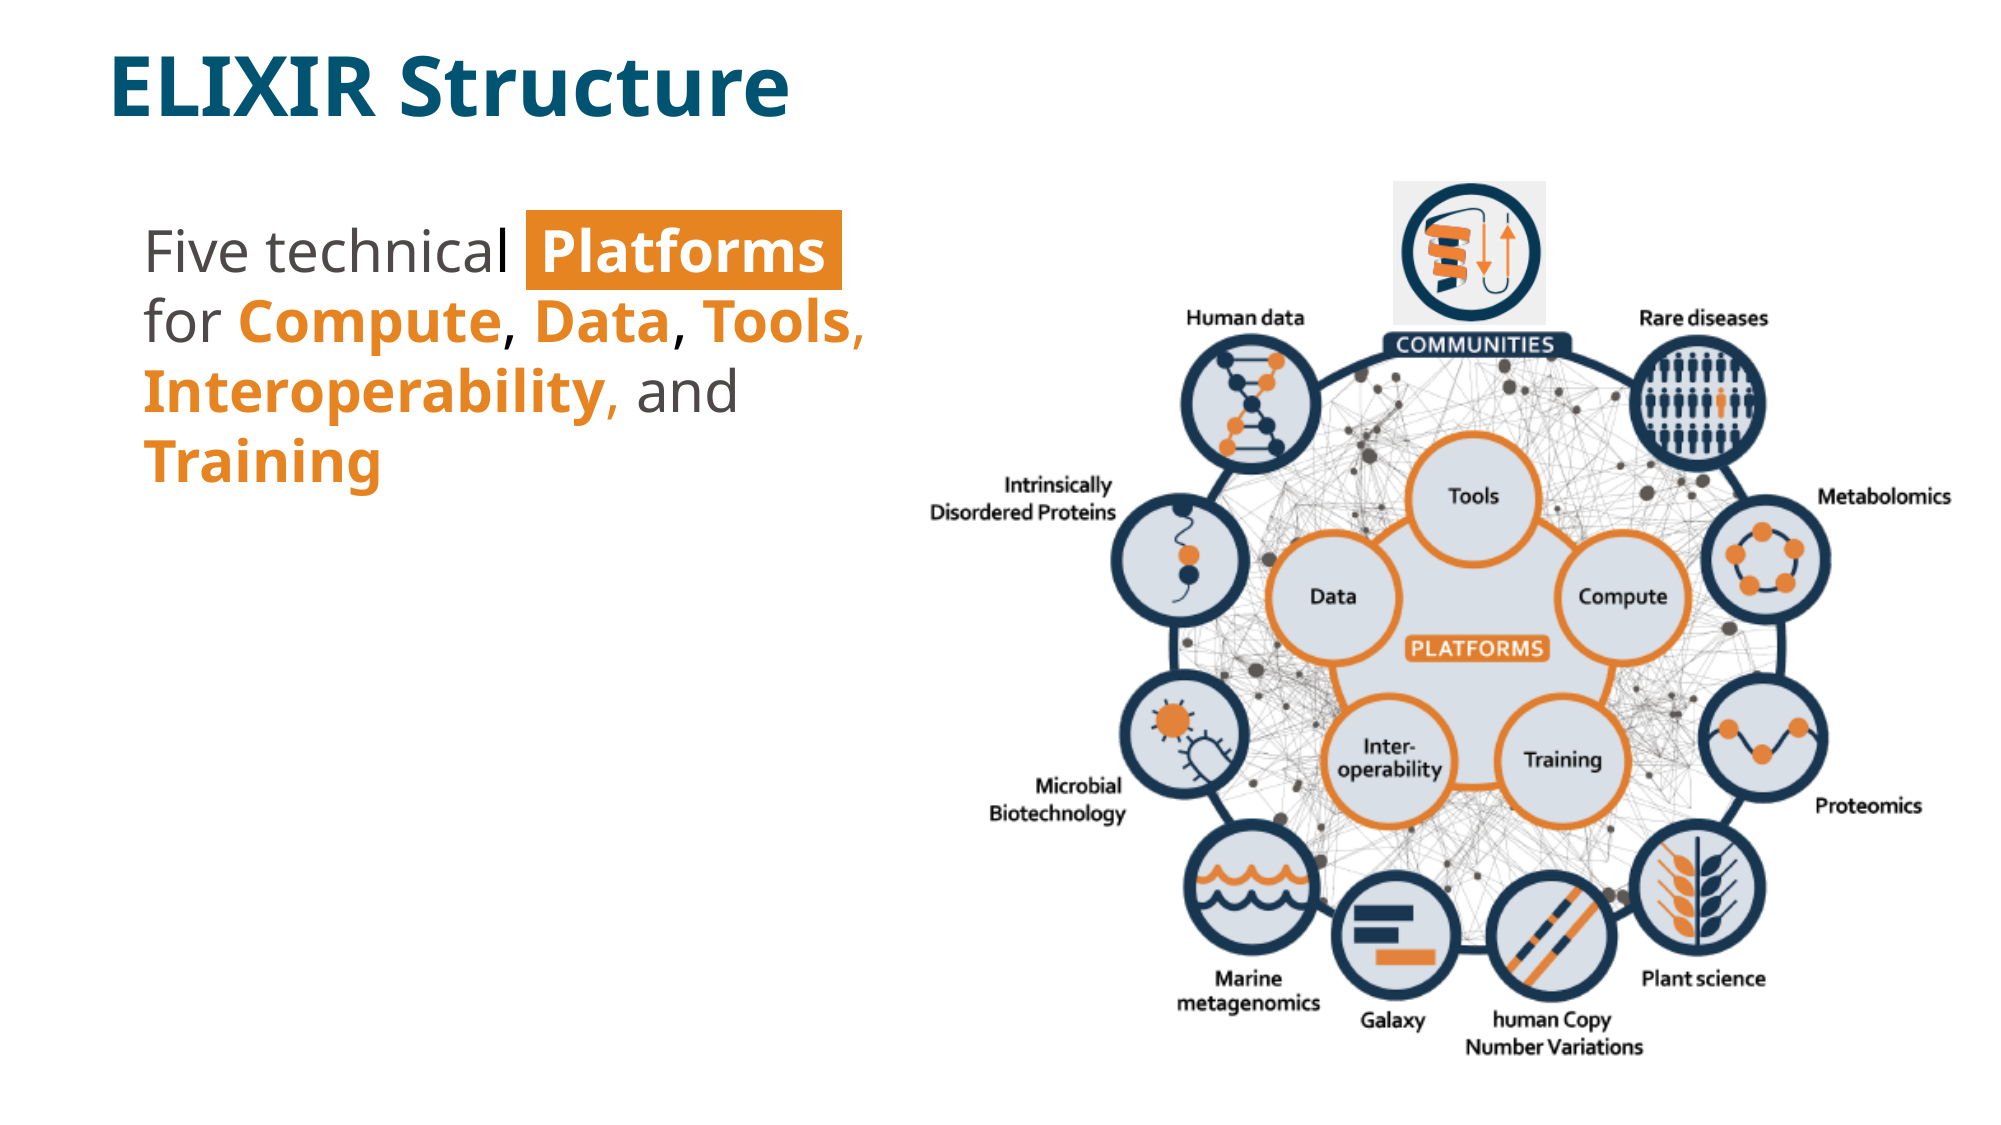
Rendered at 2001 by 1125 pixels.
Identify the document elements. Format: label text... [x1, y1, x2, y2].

text_box Five technical Platforms for Compute, Data, Tools, Interoperability, and Training [107, 214, 900, 1106]
picture [922, 181, 1979, 1125]
title ELIXIR Structure [107, 32, 1642, 128]
